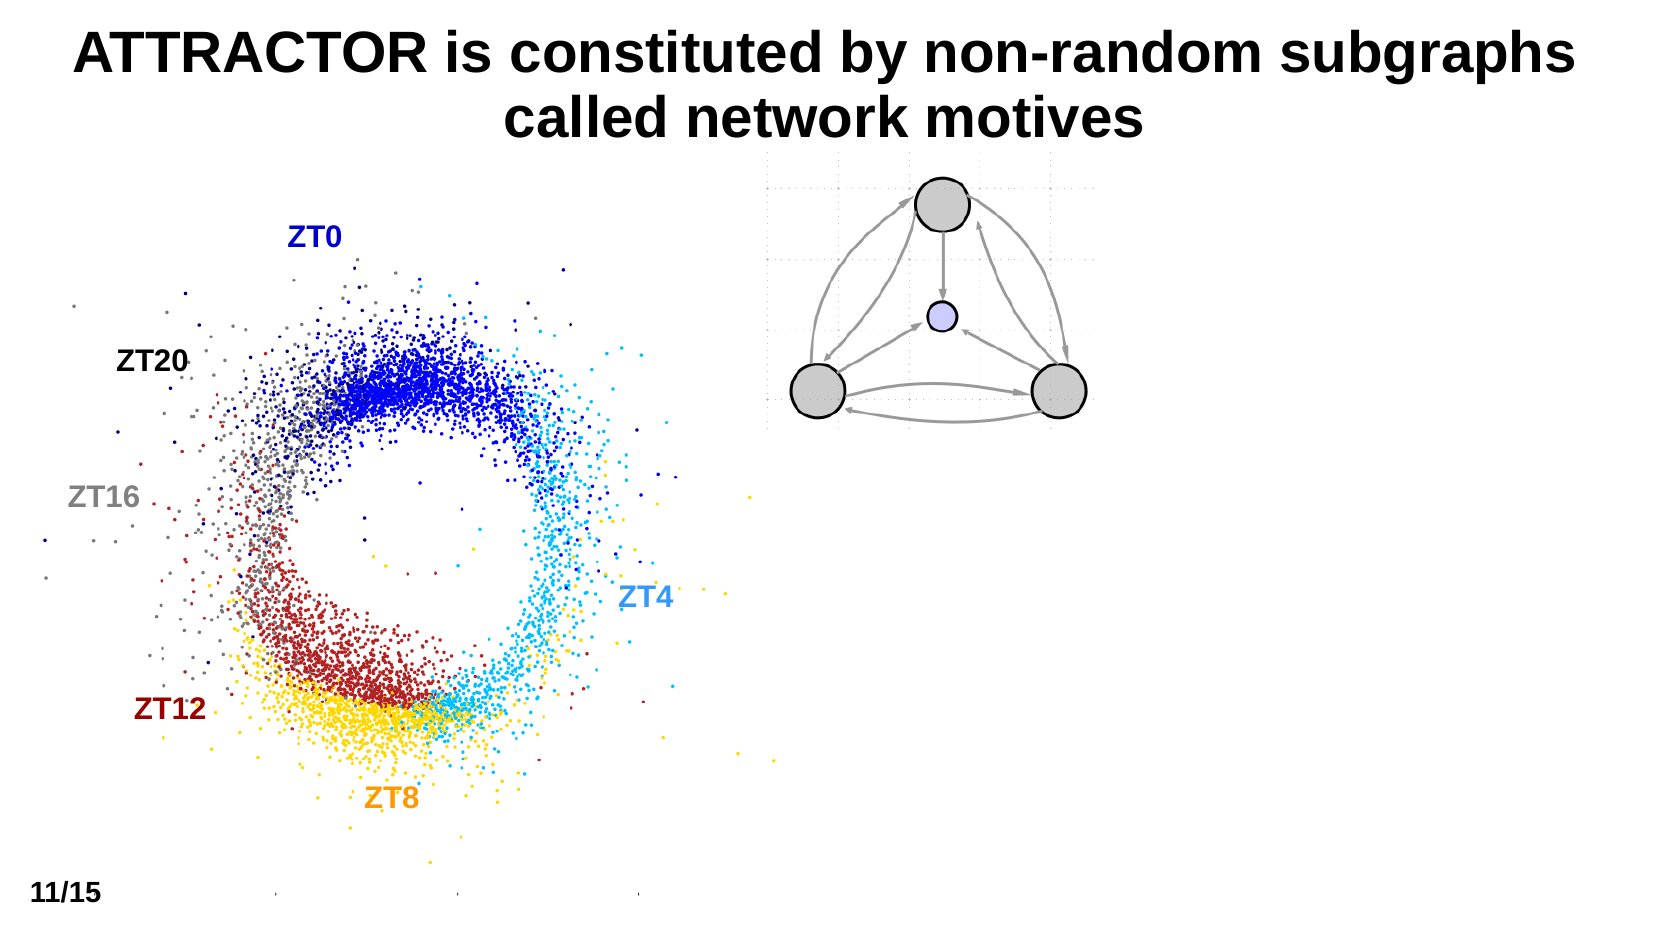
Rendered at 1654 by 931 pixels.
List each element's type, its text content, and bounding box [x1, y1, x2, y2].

text_box ZT4 [603, 571, 769, 671]
text_box 11/15 [15, 840, 121, 917]
text_box ZT12 [119, 684, 285, 783]
title ATTRACTOR is constituted by non-random subgraphs called network motives [30, 0, 1621, 197]
text_box ZT0 [272, 211, 438, 311]
text_box ZT8 [349, 772, 515, 872]
text_box ZT16 [52, 471, 218, 571]
picture [0, 149, 1096, 901]
text_box ZT20 [101, 335, 267, 435]
